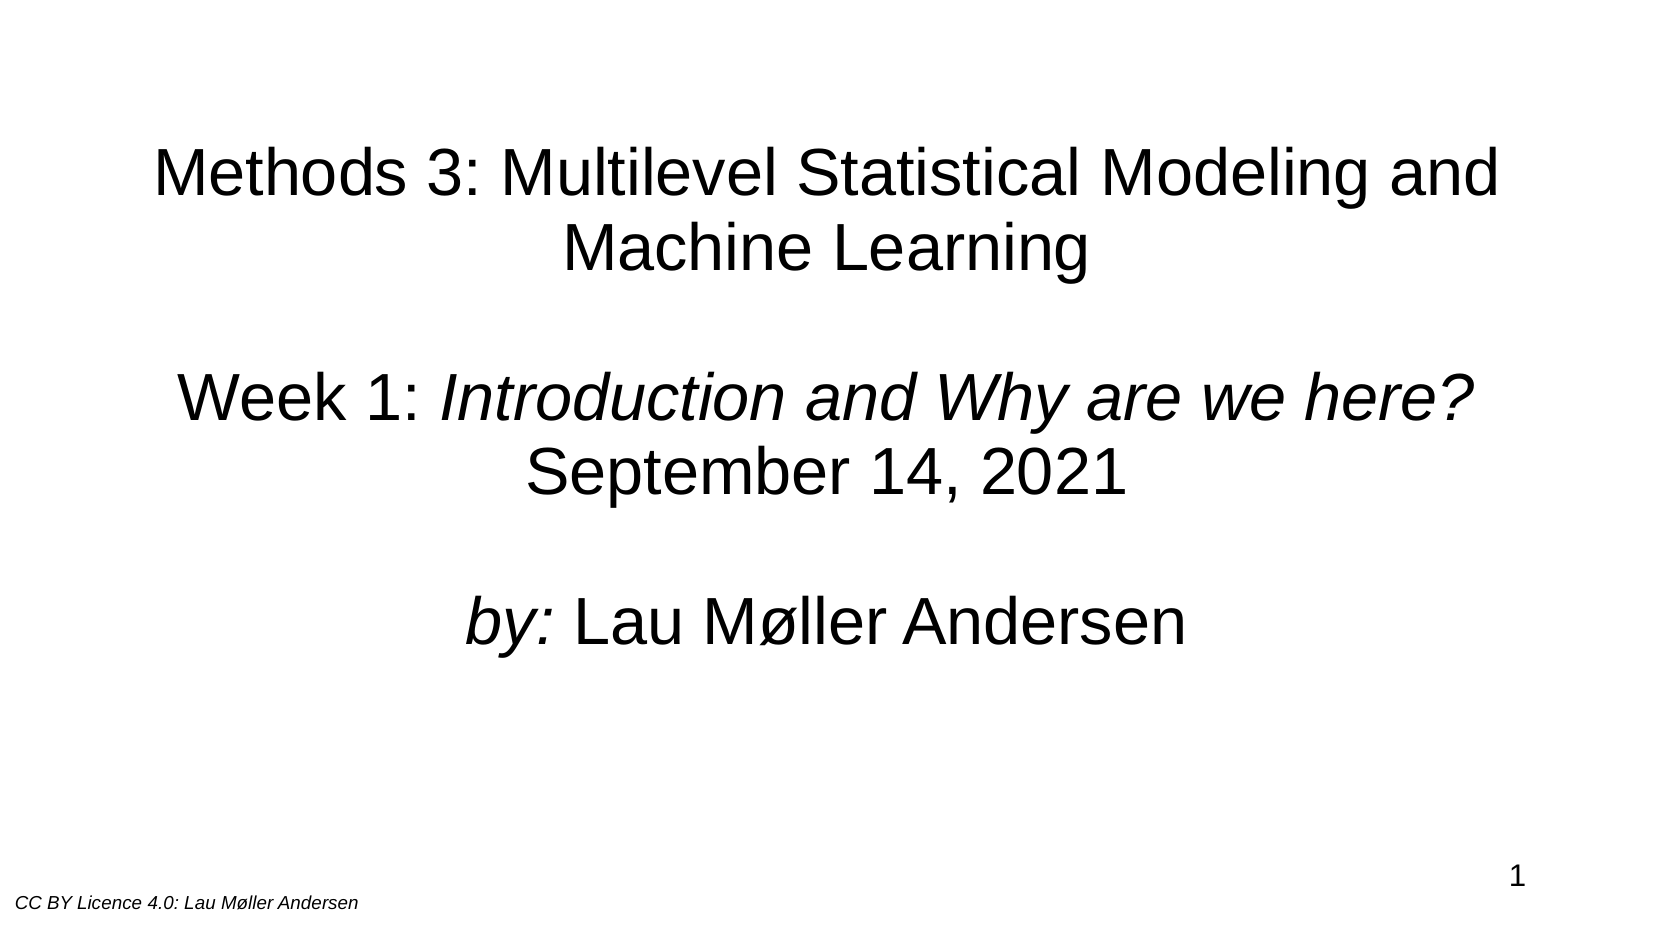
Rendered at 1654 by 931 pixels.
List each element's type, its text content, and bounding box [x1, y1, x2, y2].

text_box <nummer> [1494, 850, 1654, 921]
subtitle Methods 3: Multilevel Statistical Modeling and Machine Learning Week 1: Introduction and Why are we here? September 14, 2021 by: Lau Møller Andersen [82, 37, 1571, 757]
text_box CC BY Licence 4.0: Lau Møller Andersen [0, 884, 387, 921]
